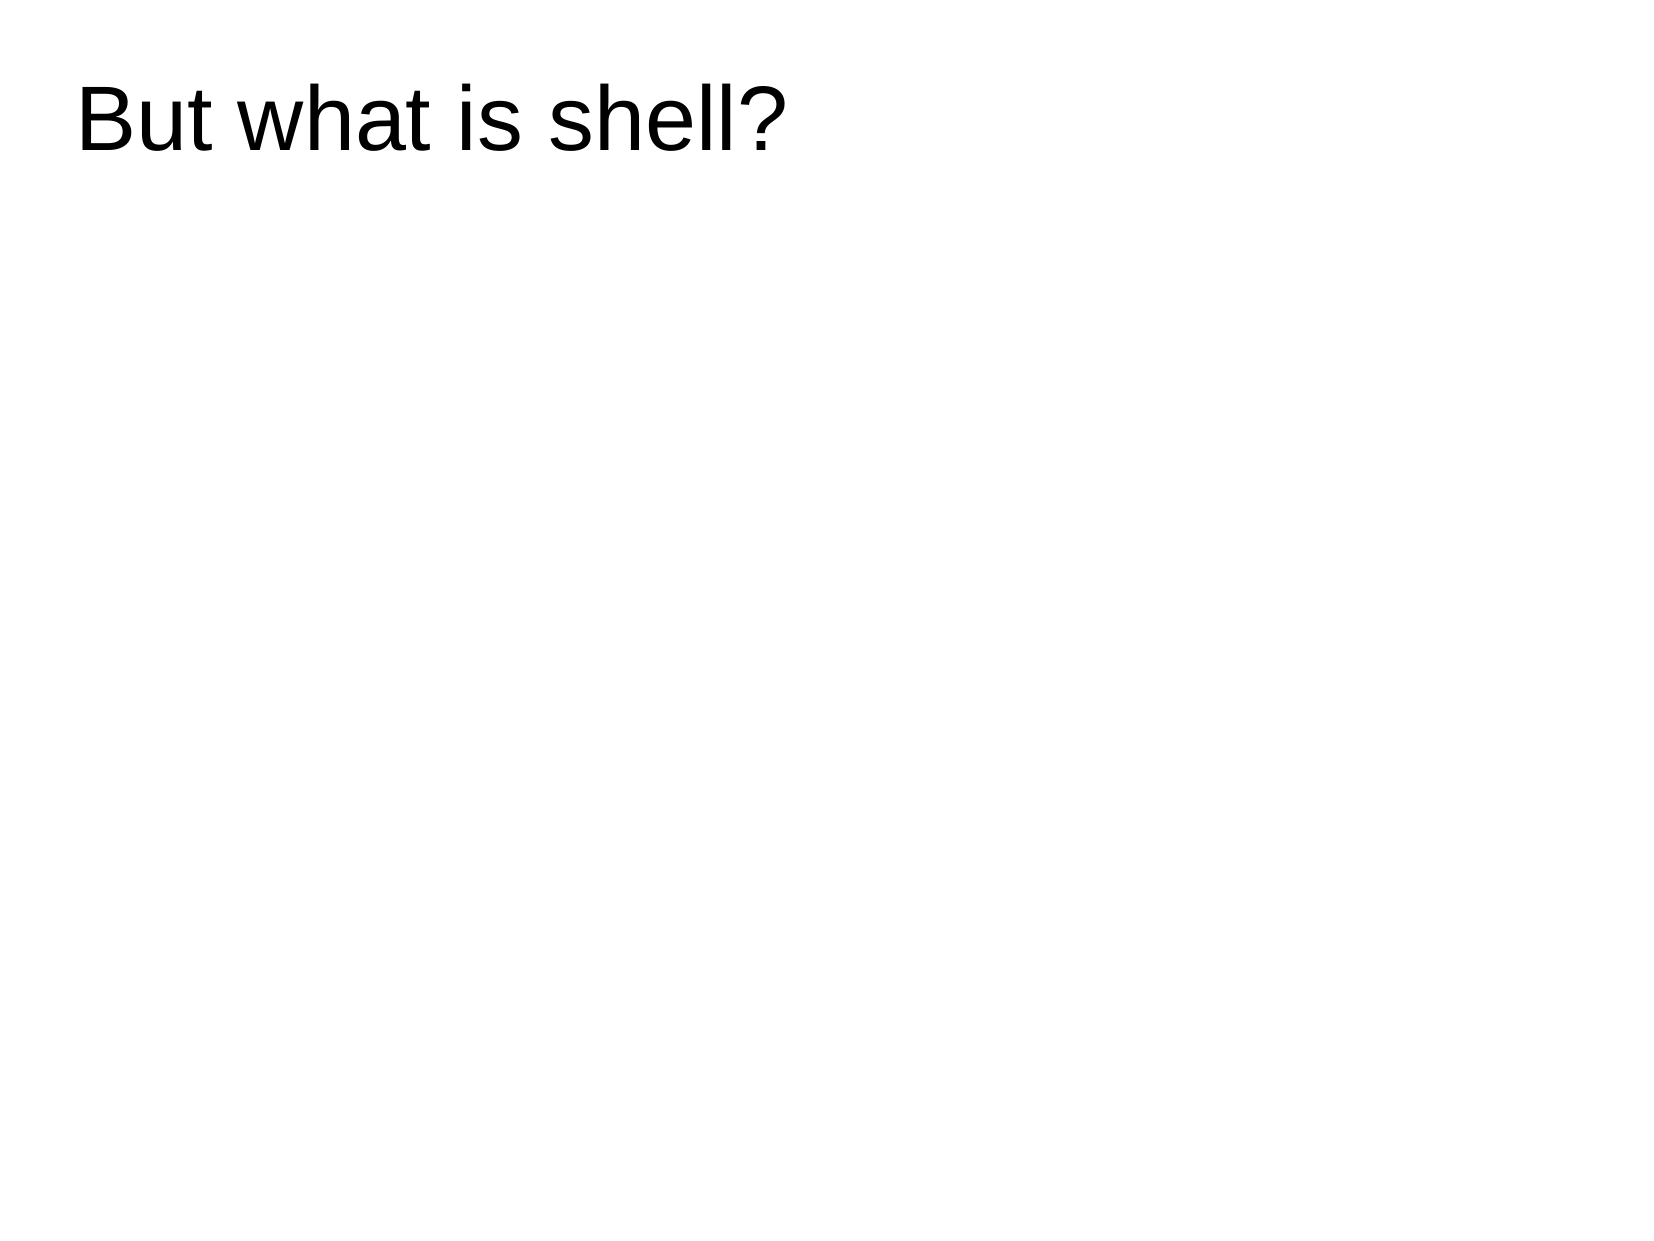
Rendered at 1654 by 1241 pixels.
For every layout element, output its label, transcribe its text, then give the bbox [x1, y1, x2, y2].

title But what is shell? [75, 49, 1201, 188]
